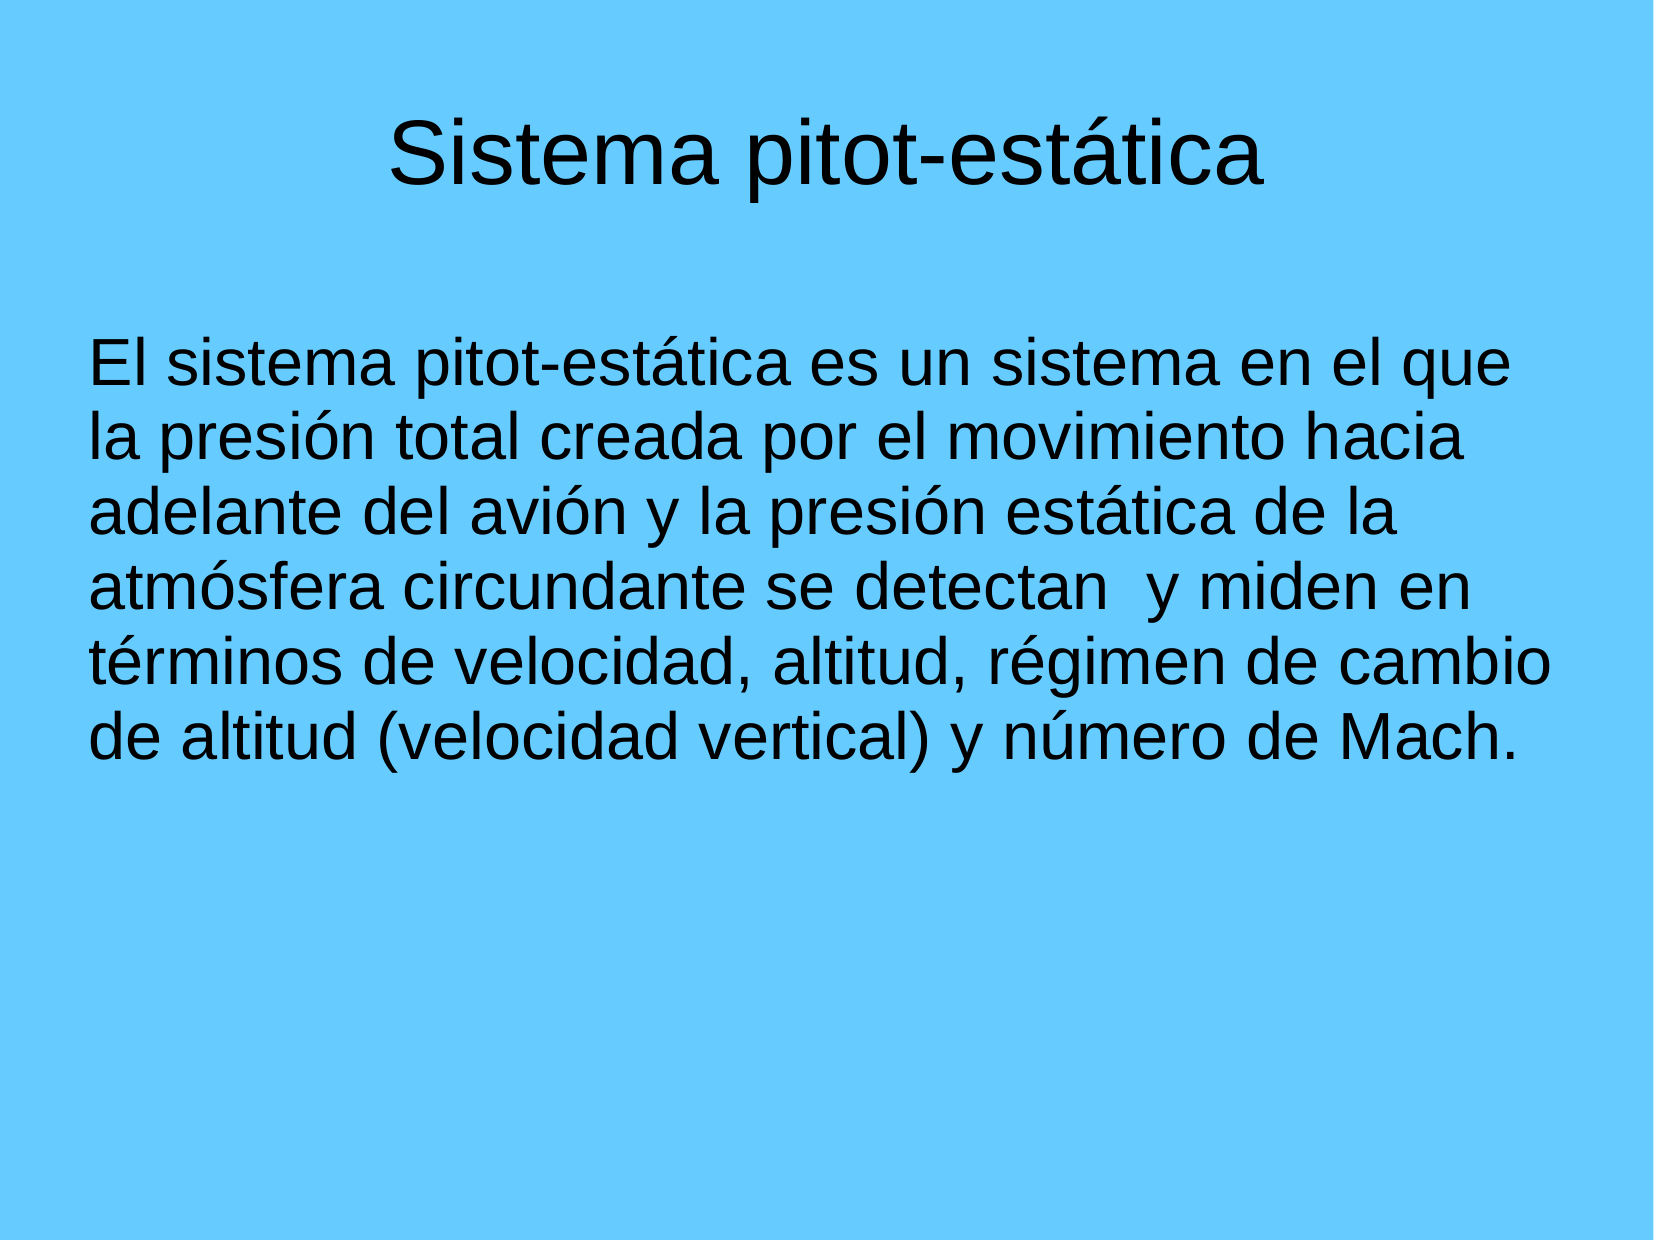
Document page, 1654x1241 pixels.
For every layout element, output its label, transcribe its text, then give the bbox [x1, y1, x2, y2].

text_box El sistema pitot-estática es un sistema en el que la presión total creada por el movimiento hacia adelante del avión y la presión estática de la atmósfera circundante se detectan y miden en términos de velocidad, altitud, régimen de cambio de altitud (velocidad vertical) y número de Mach. [73, 317, 1571, 875]
title Sistema pitot-estática [82, 49, 1571, 257]
